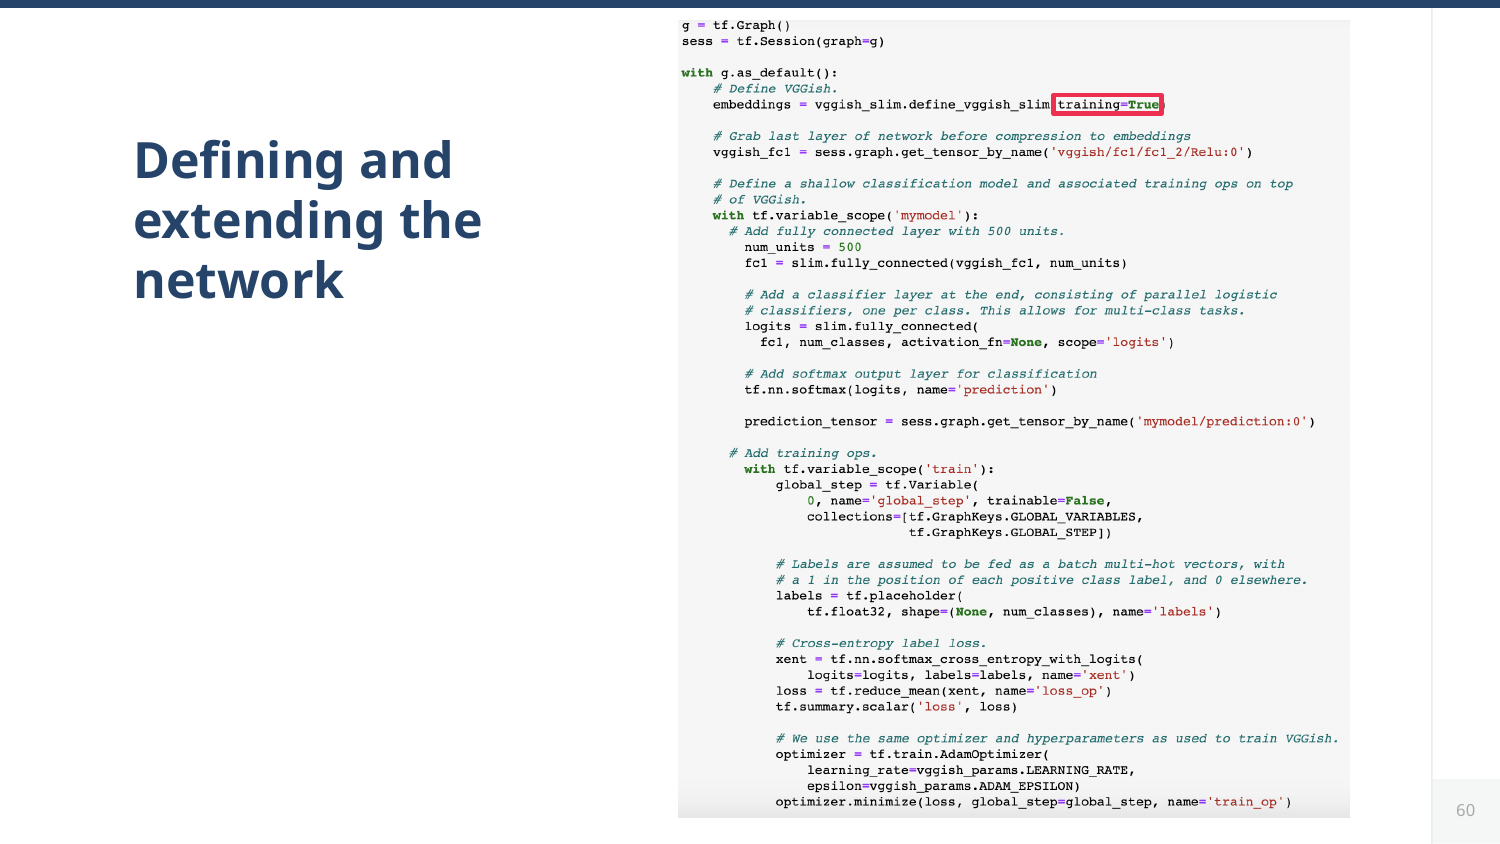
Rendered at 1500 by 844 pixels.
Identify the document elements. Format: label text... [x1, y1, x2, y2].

title Defining and extending the network [118, 113, 667, 391]
slide_number <number> [1400, 779, 1491, 844]
picture [678, 20, 1350, 818]
